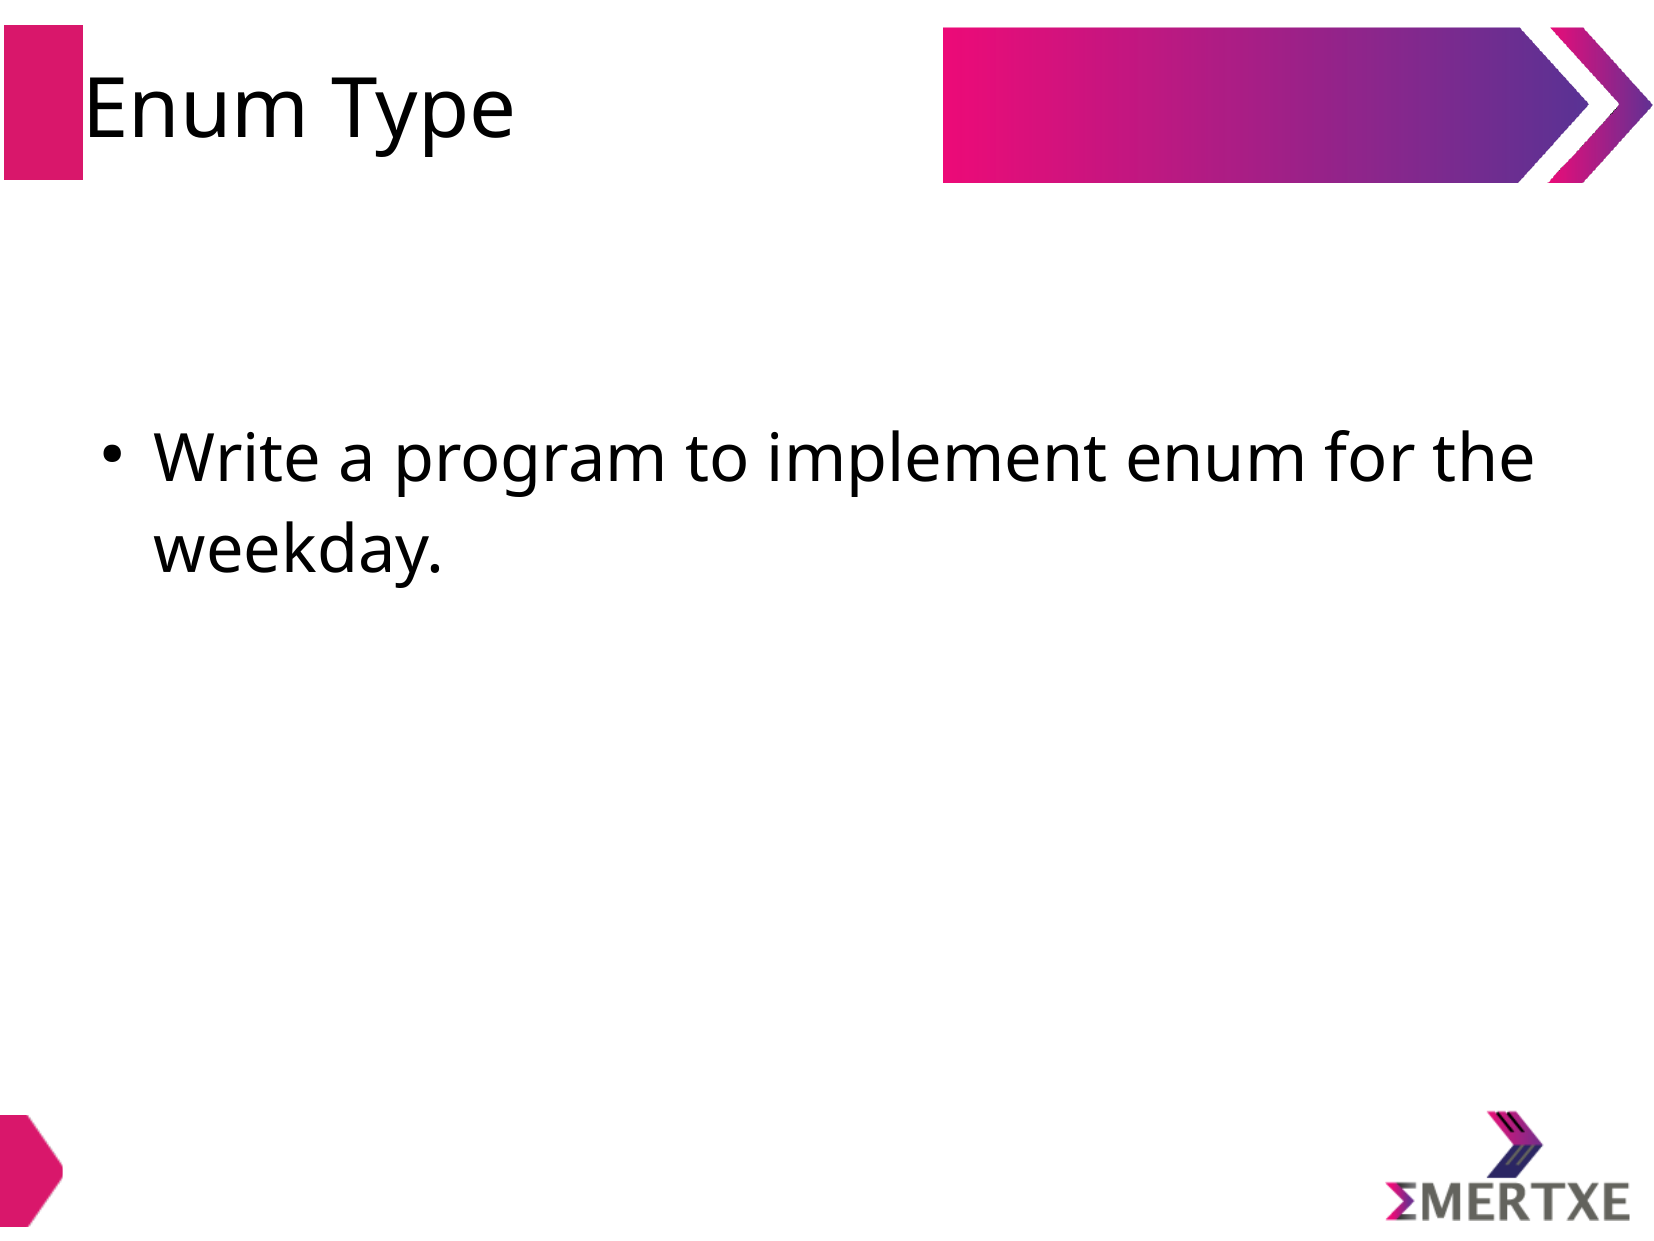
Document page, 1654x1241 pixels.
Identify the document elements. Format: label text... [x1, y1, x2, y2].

picture [1385, 1107, 1631, 1221]
list Write a program to implement enum for the weekday. [82, 290, 1571, 1010]
title Enum Type [82, 2, 1571, 210]
picture [1571, 27, 1653, 183]
